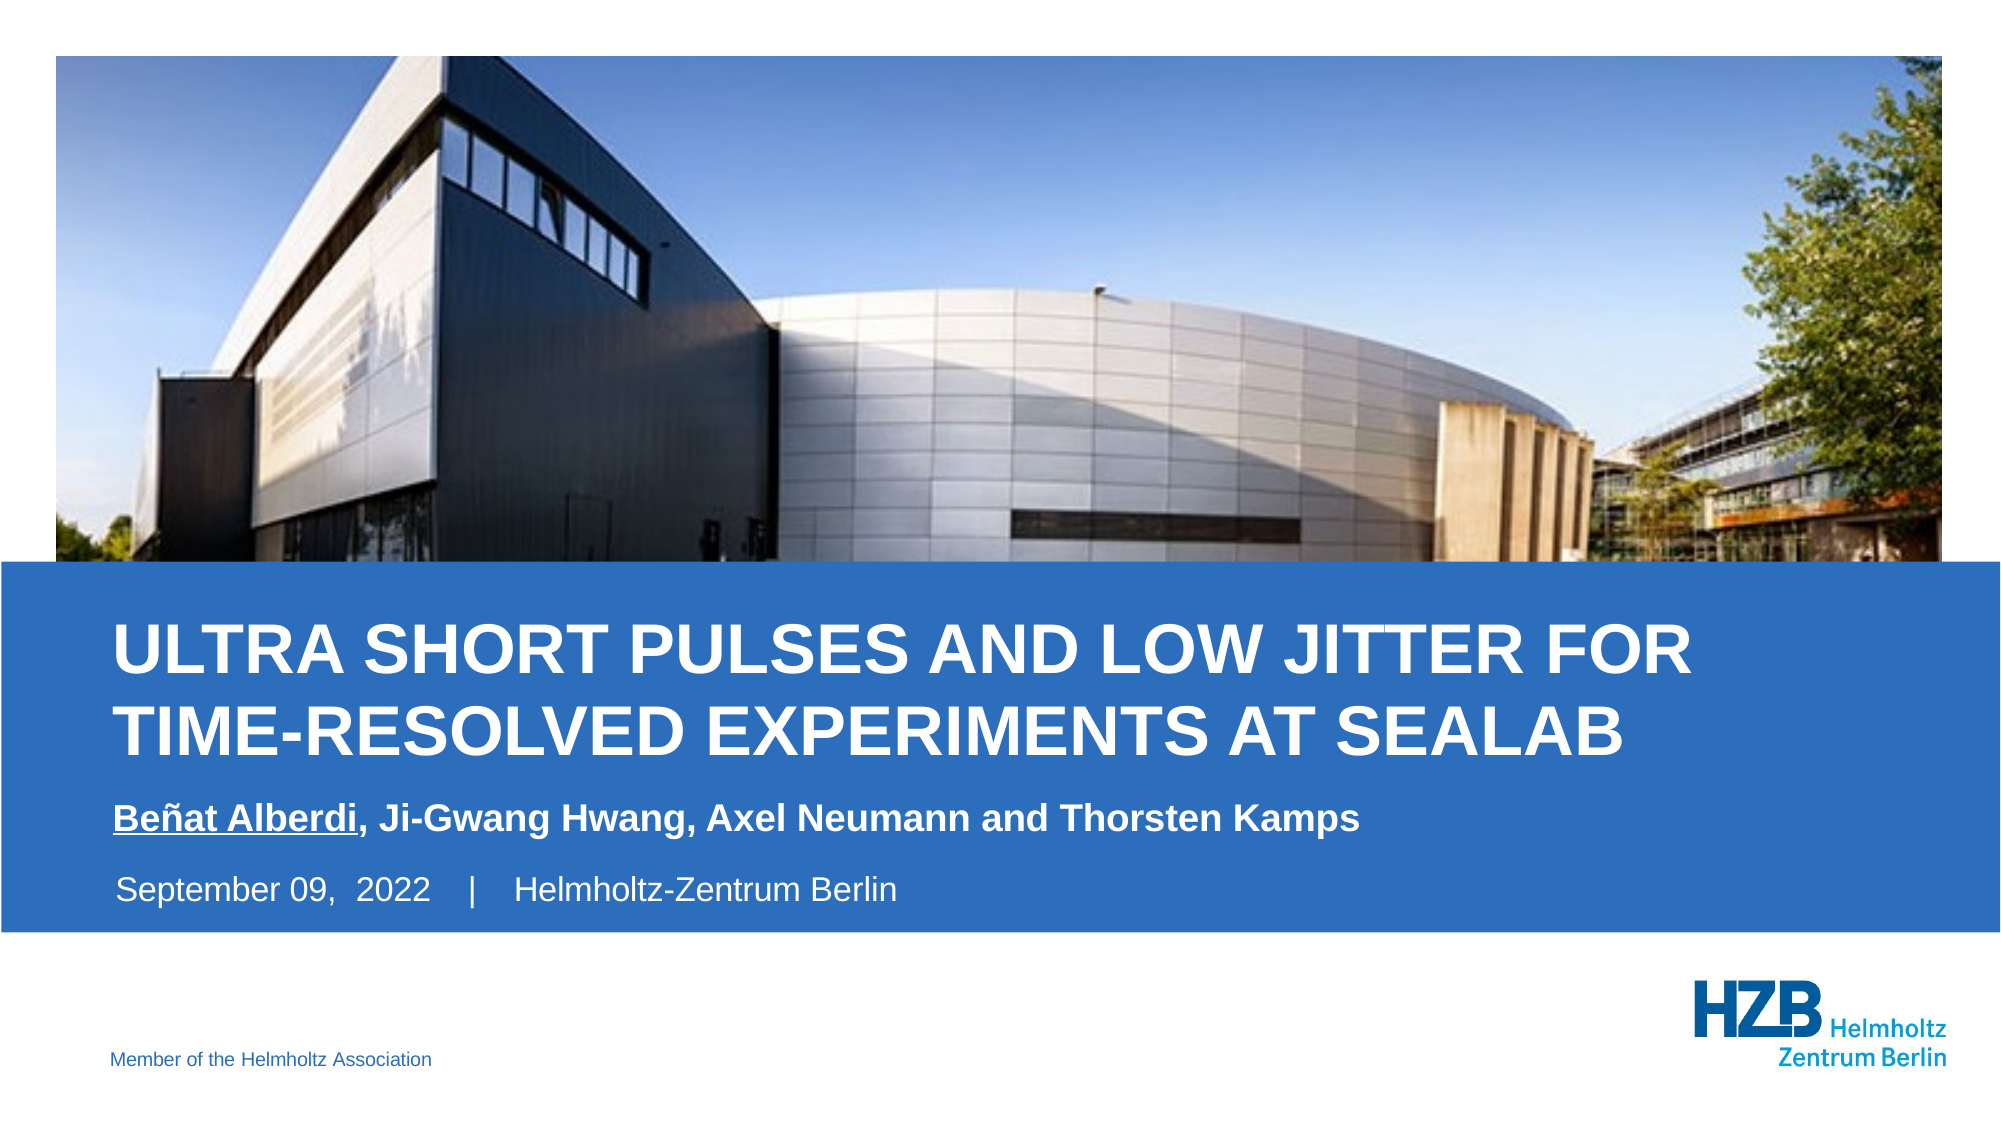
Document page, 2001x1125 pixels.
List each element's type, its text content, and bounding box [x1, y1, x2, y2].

text_box ULTRA SHORT PULSES AND LOW JITTER FOR TIME-RESOLVED EXPERIMENTS AT SEALAB [108, 601, 1846, 770]
text_box Beñat Alberdi, Ji-Gwang Hwang, Axel Neumann and Thorsten Kamps [108, 788, 1388, 839]
text_box September 09, 2022 | Helmholtz-Zentrum Berlin [110, 862, 1100, 908]
picture [1692, 977, 1947, 1068]
text_box Member of the Helmholtz Association [105, 1042, 442, 1071]
picture [56, 56, 1942, 561]
